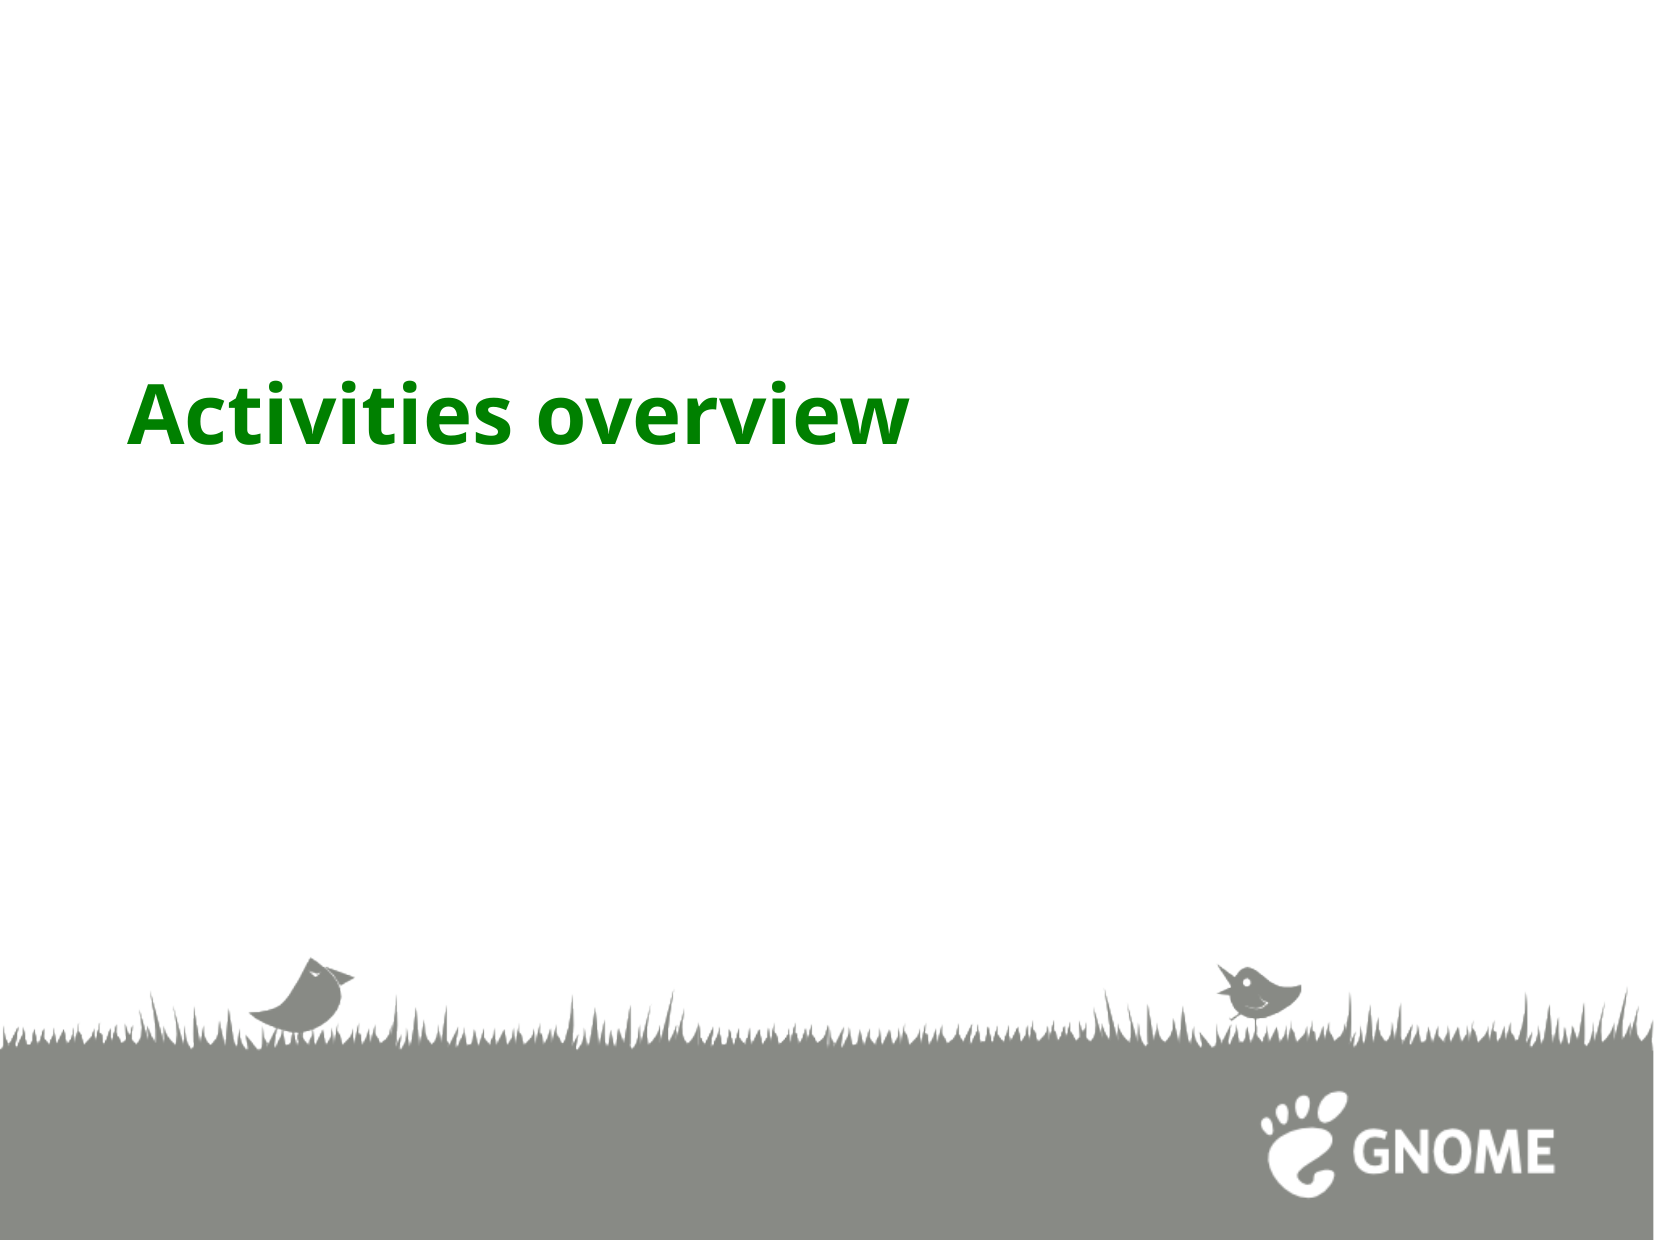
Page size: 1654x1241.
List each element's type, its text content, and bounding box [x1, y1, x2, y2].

picture [0, 0, 1654, 1241]
text_box Activities overview [112, 348, 1276, 476]
